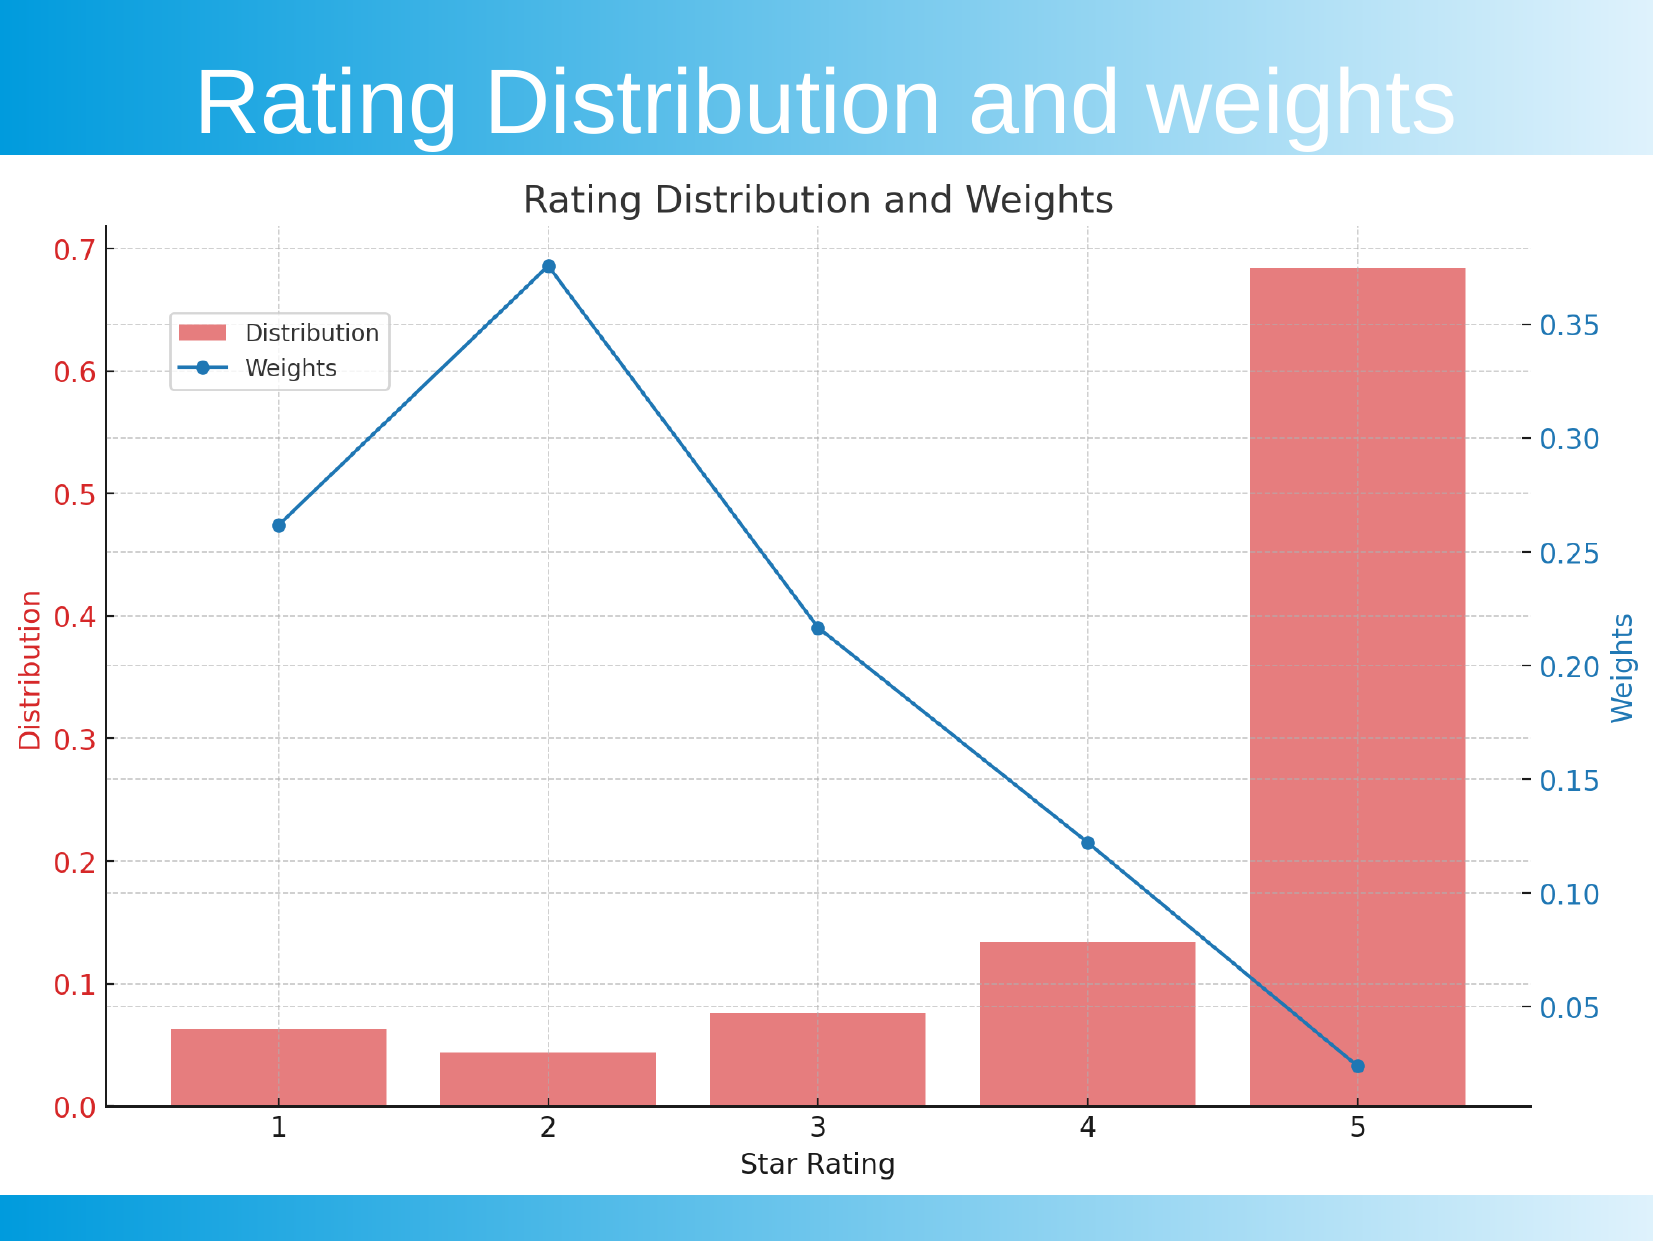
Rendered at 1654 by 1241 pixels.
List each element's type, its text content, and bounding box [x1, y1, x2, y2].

picture [0, 167, 1654, 1241]
title Rating Distribution and weights [82, 49, 1571, 155]
